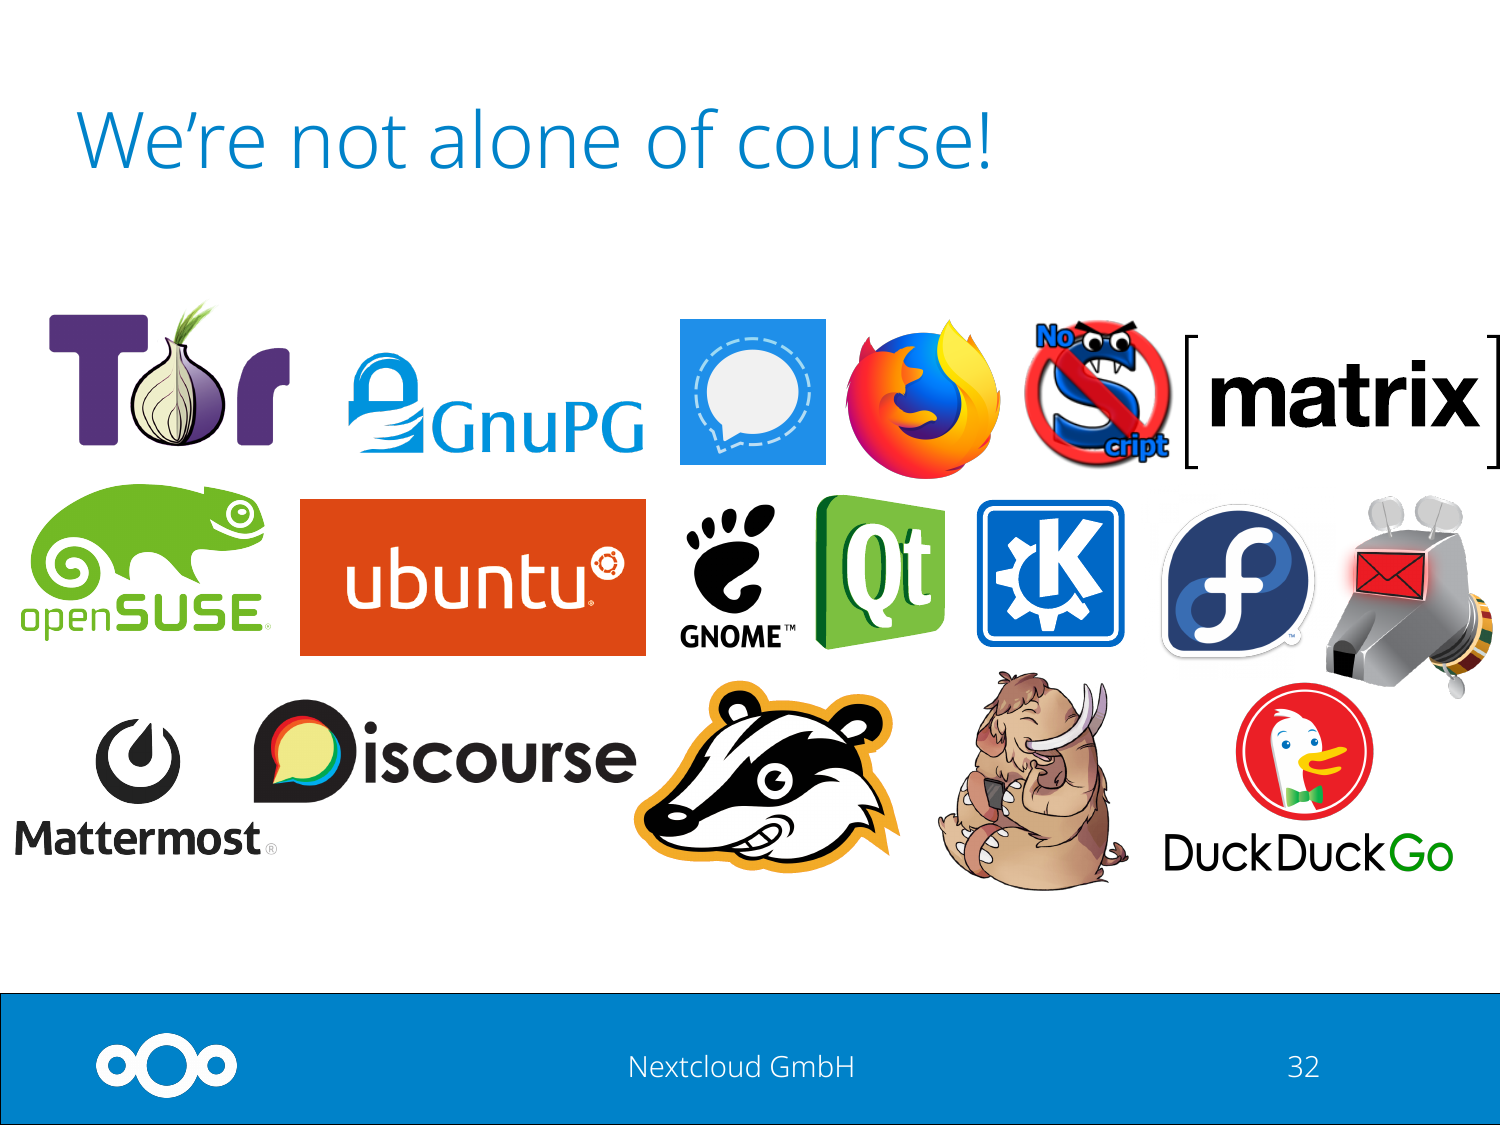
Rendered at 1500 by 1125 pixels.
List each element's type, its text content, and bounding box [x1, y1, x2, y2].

picture [300, 499, 646, 656]
picture [976, 499, 1126, 648]
picture [96, 1033, 237, 1098]
picture [675, 499, 801, 653]
picture [840, 319, 1006, 485]
picture [15, 678, 901, 875]
picture [21, 484, 271, 641]
picture [1023, 319, 1174, 470]
title We’re not alone of course! [74, 44, 1425, 233]
picture [680, 319, 826, 465]
picture [42, 293, 298, 455]
picture [915, 484, 1500, 905]
picture [330, 334, 661, 471]
picture [815, 494, 946, 650]
picture [1185, 334, 1500, 470]
